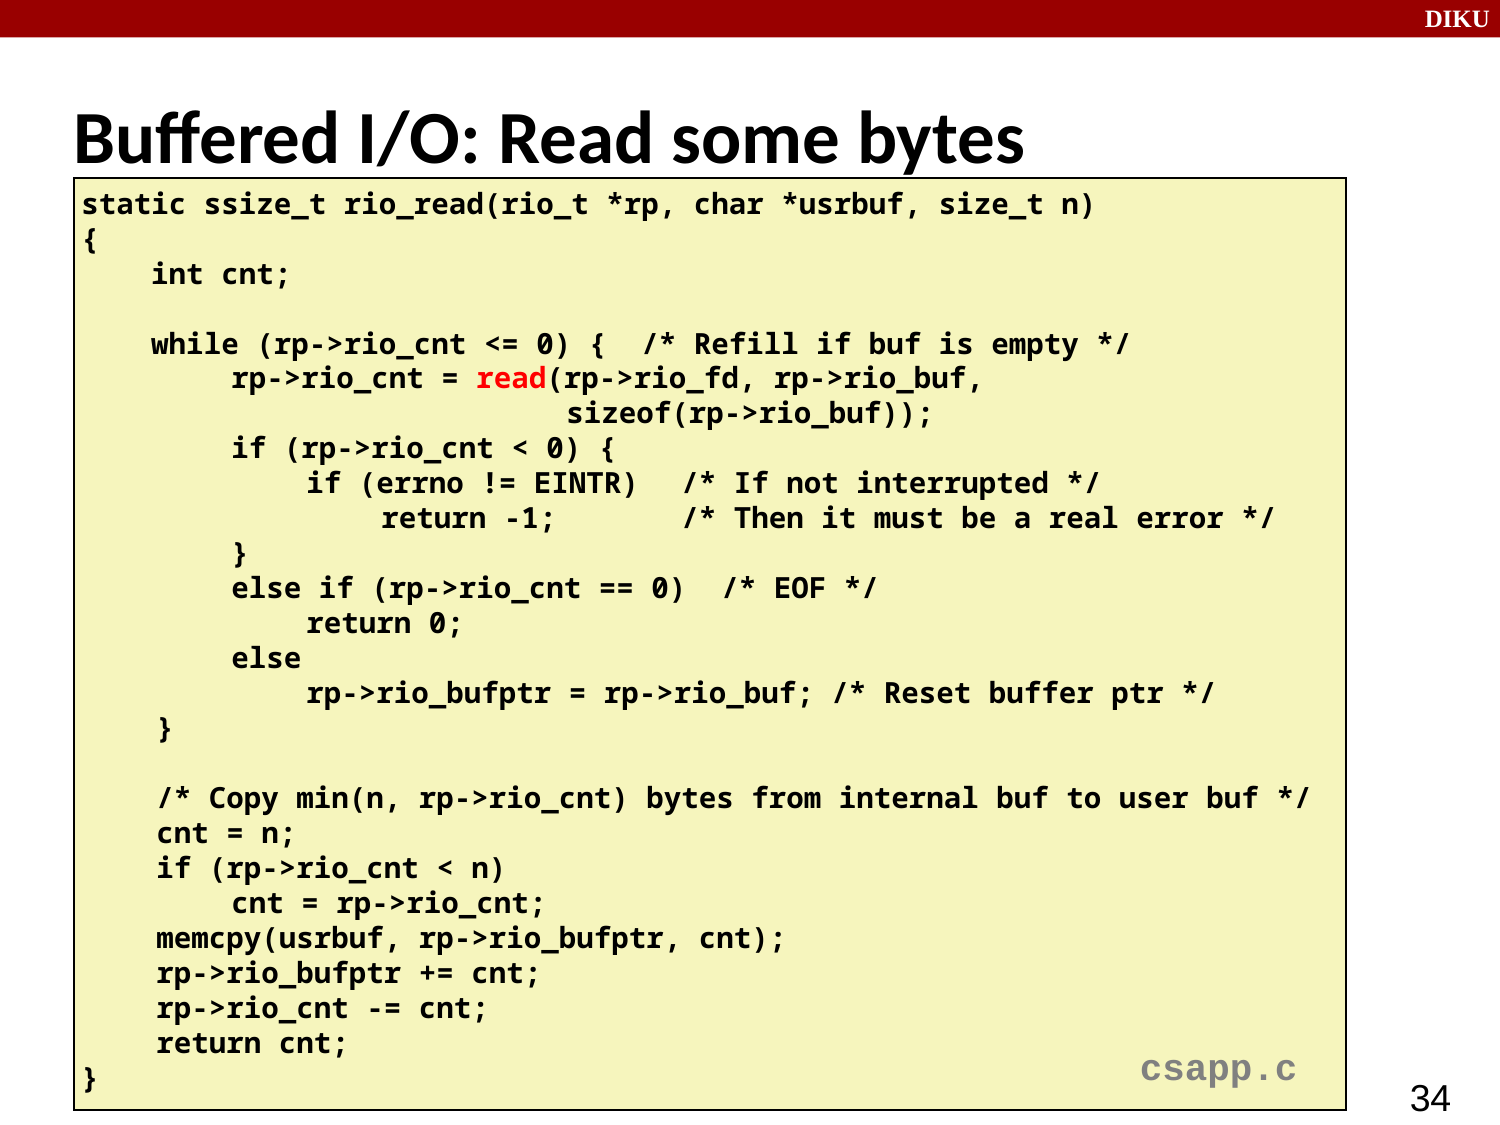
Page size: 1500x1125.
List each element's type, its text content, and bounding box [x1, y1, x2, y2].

text_box csapp.c [1124, 1035, 1313, 1095]
text_box Buffered I/O: Read some bytes [58, 71, 1304, 197]
text_box static ssize_t rio_read(rio_t *rp, char *usrbuf, size_t n) { int cnt; while (rp->rio_cnt <= 0) { /* Refill if buf is empty */ rp->rio_cnt = read(rp->rio_fd, rp->rio_buf, sizeof(rp->rio_buf)); if (rp->rio_cnt < 0) { if (errno != EINTR) /* If not interrupted */ return -1; /* Then it must be a real error */ } else if (rp->rio_cnt == 0) /* EOF */ return 0; else rp->rio_bufptr = rp->rio_buf; /* Reset buffer ptr */ } /* Copy min(n, rp->rio_cnt) bytes from internal buf to user buf */ cnt = n; if (rp->rio_cnt < n) cnt = rp->rio_cnt; memcpy(usrbuf, rp->rio_bufptr, cnt); rp->rio_bufptr += cnt; rp->rio_cnt -= cnt; return cnt; } [73, 177, 1347, 1110]
